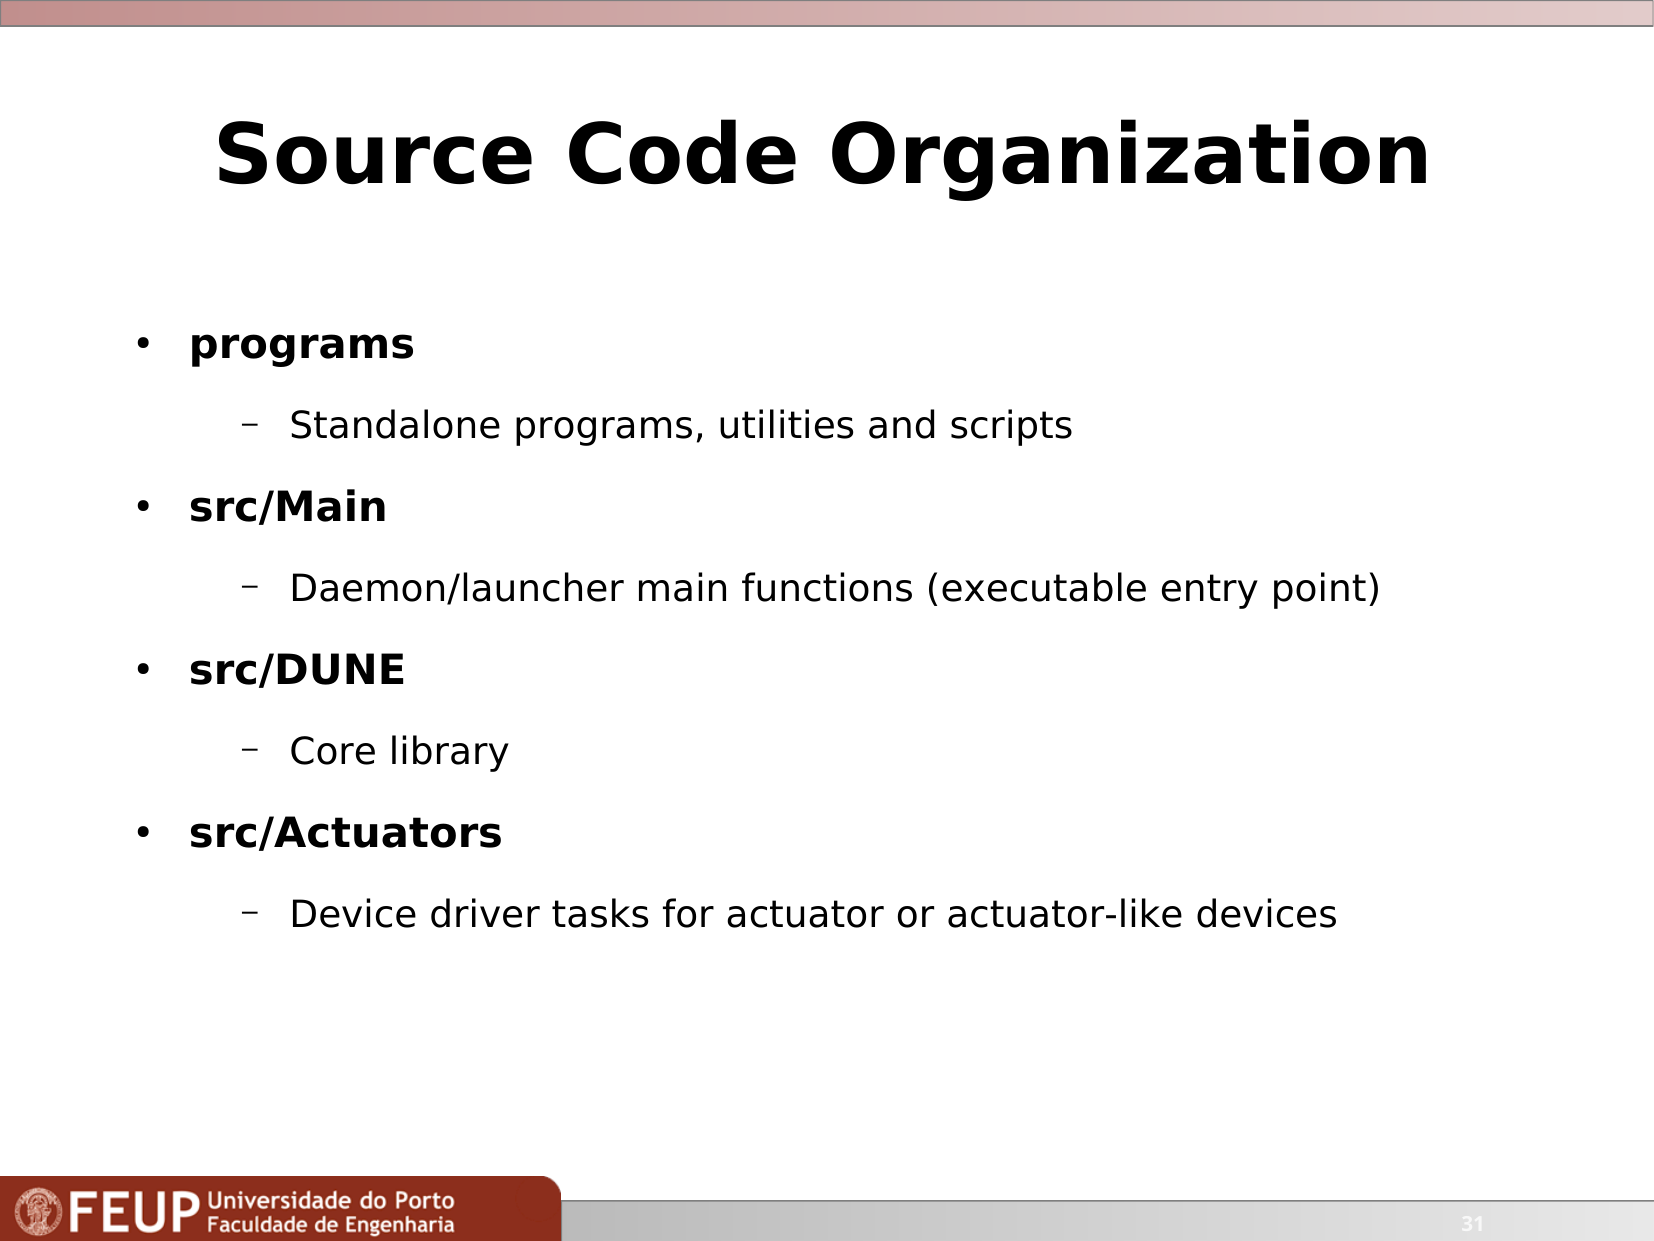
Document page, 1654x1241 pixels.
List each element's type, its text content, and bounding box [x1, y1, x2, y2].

title Source Code Organization [64, 70, 1582, 239]
list programs Standalone programs, utilities and scripts src/Main Daemon/launcher main functions (executable entry point) src/DUNE Core library src/Actuators Device driver tasks for actuator or actuator-like devices [118, 319, 1571, 1040]
picture [0, 1176, 561, 1241]
